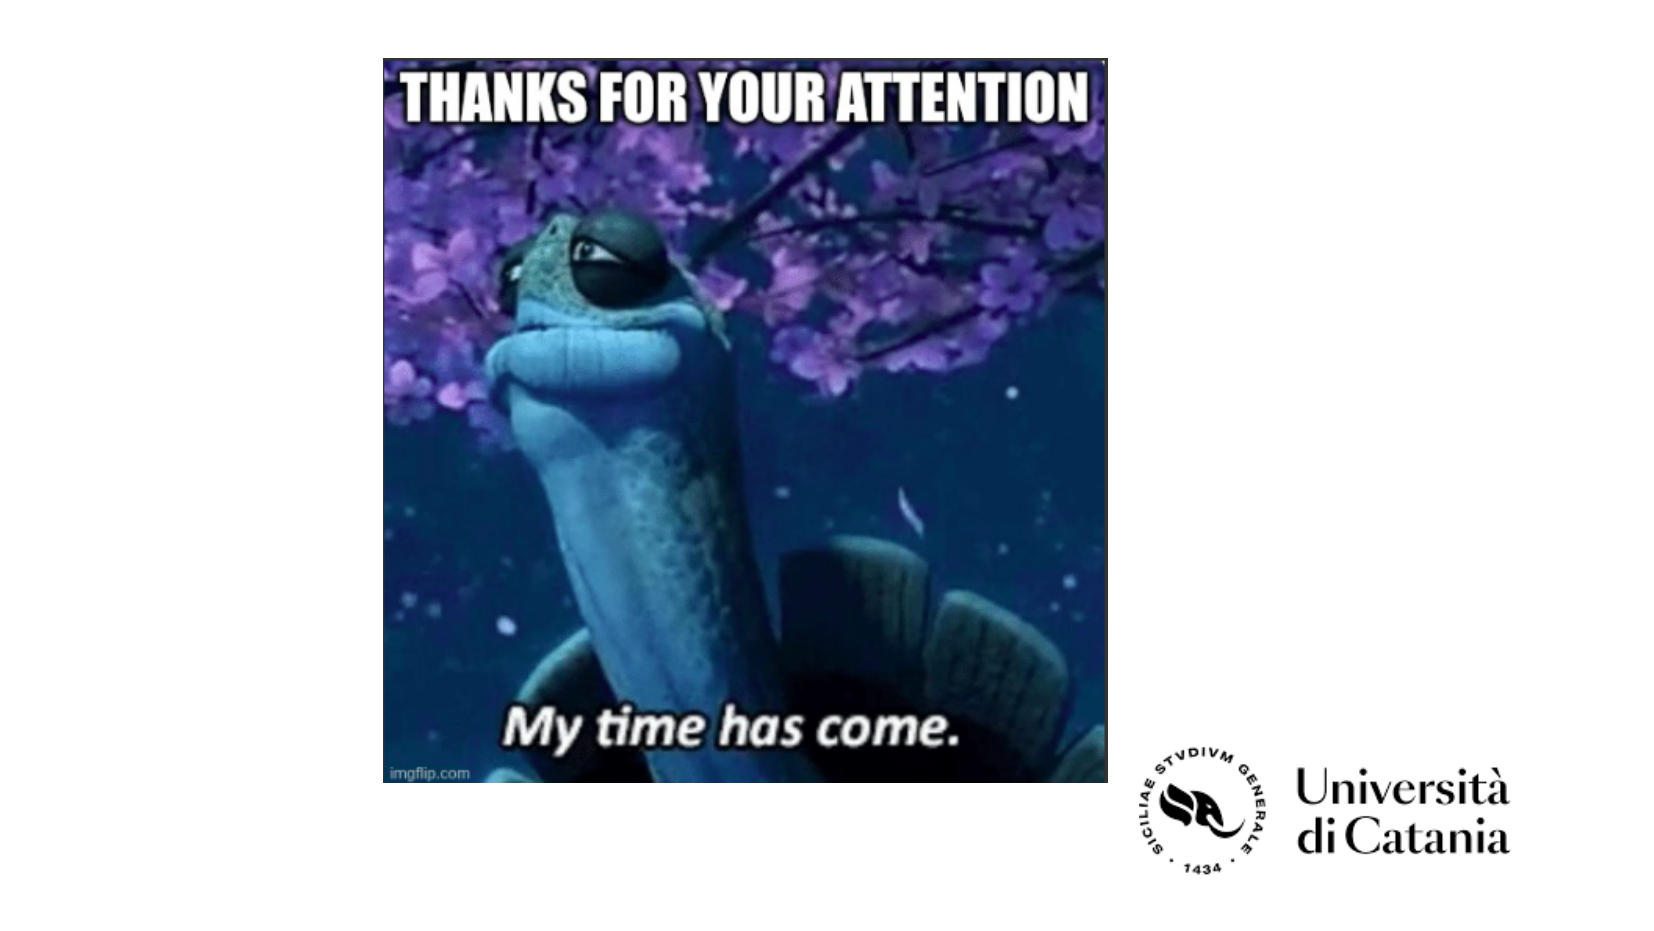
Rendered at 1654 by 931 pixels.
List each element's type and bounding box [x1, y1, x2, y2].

picture [1139, 691, 1654, 931]
picture [383, 58, 1108, 783]
